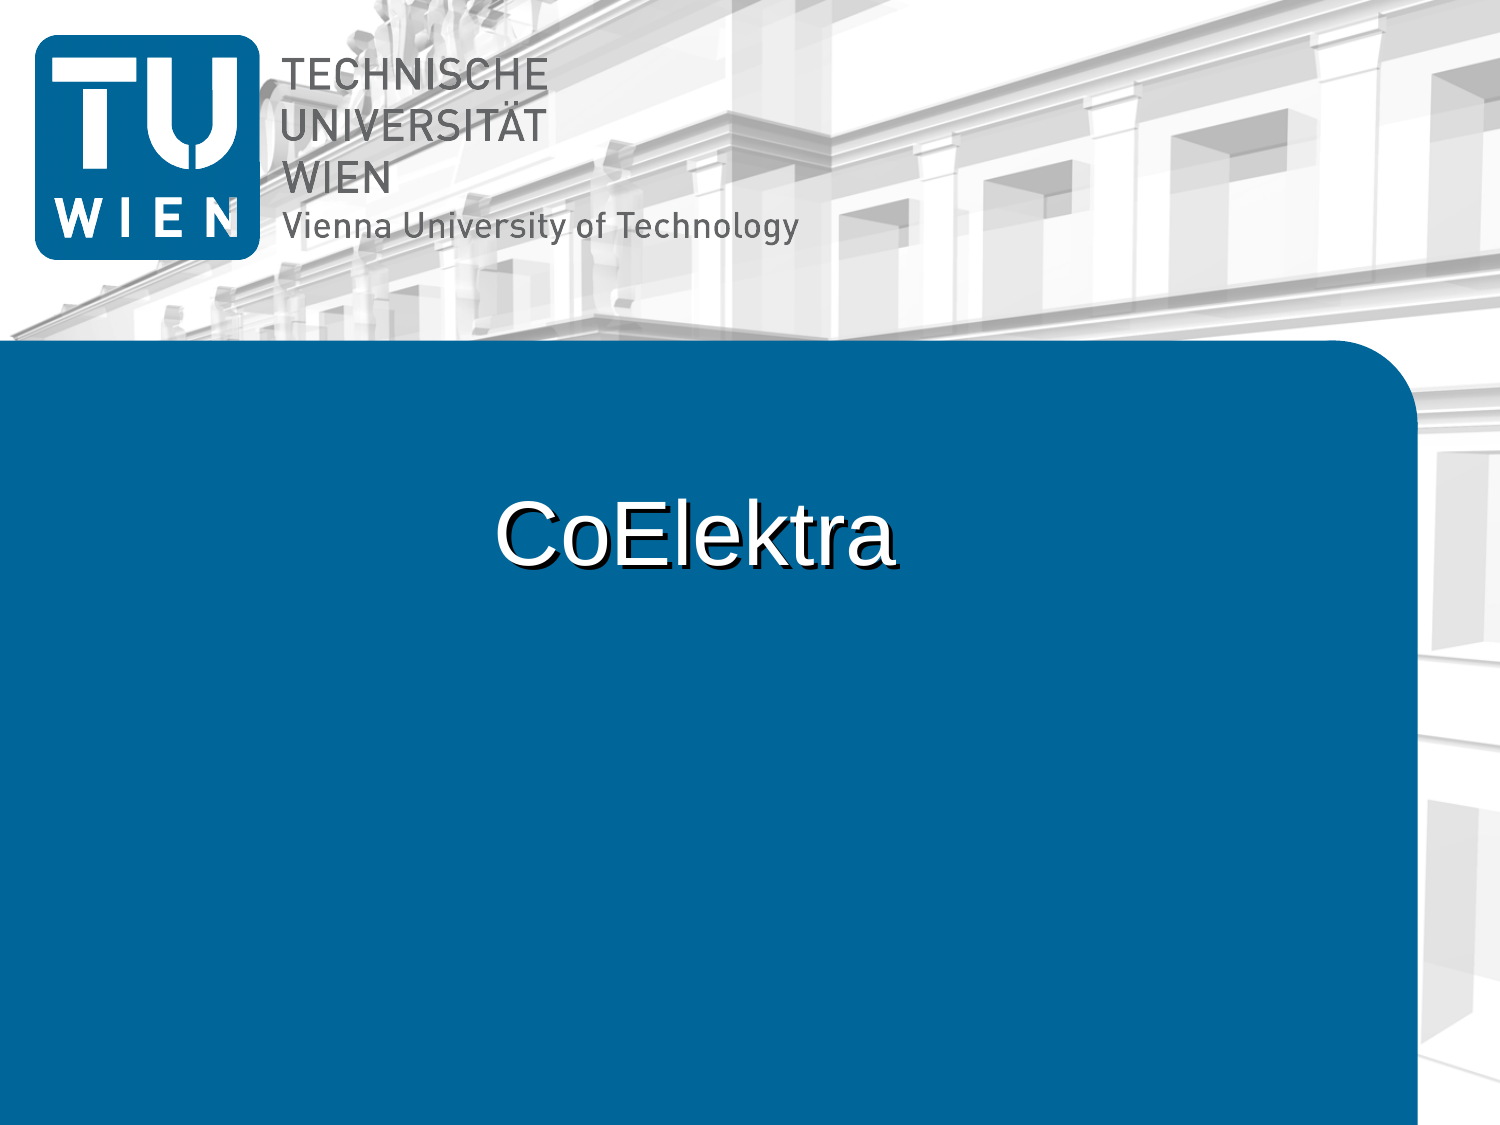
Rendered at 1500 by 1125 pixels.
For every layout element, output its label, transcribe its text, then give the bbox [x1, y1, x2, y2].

picture [0, 0, 1500, 1125]
title CoElektra [493, 473, 928, 749]
